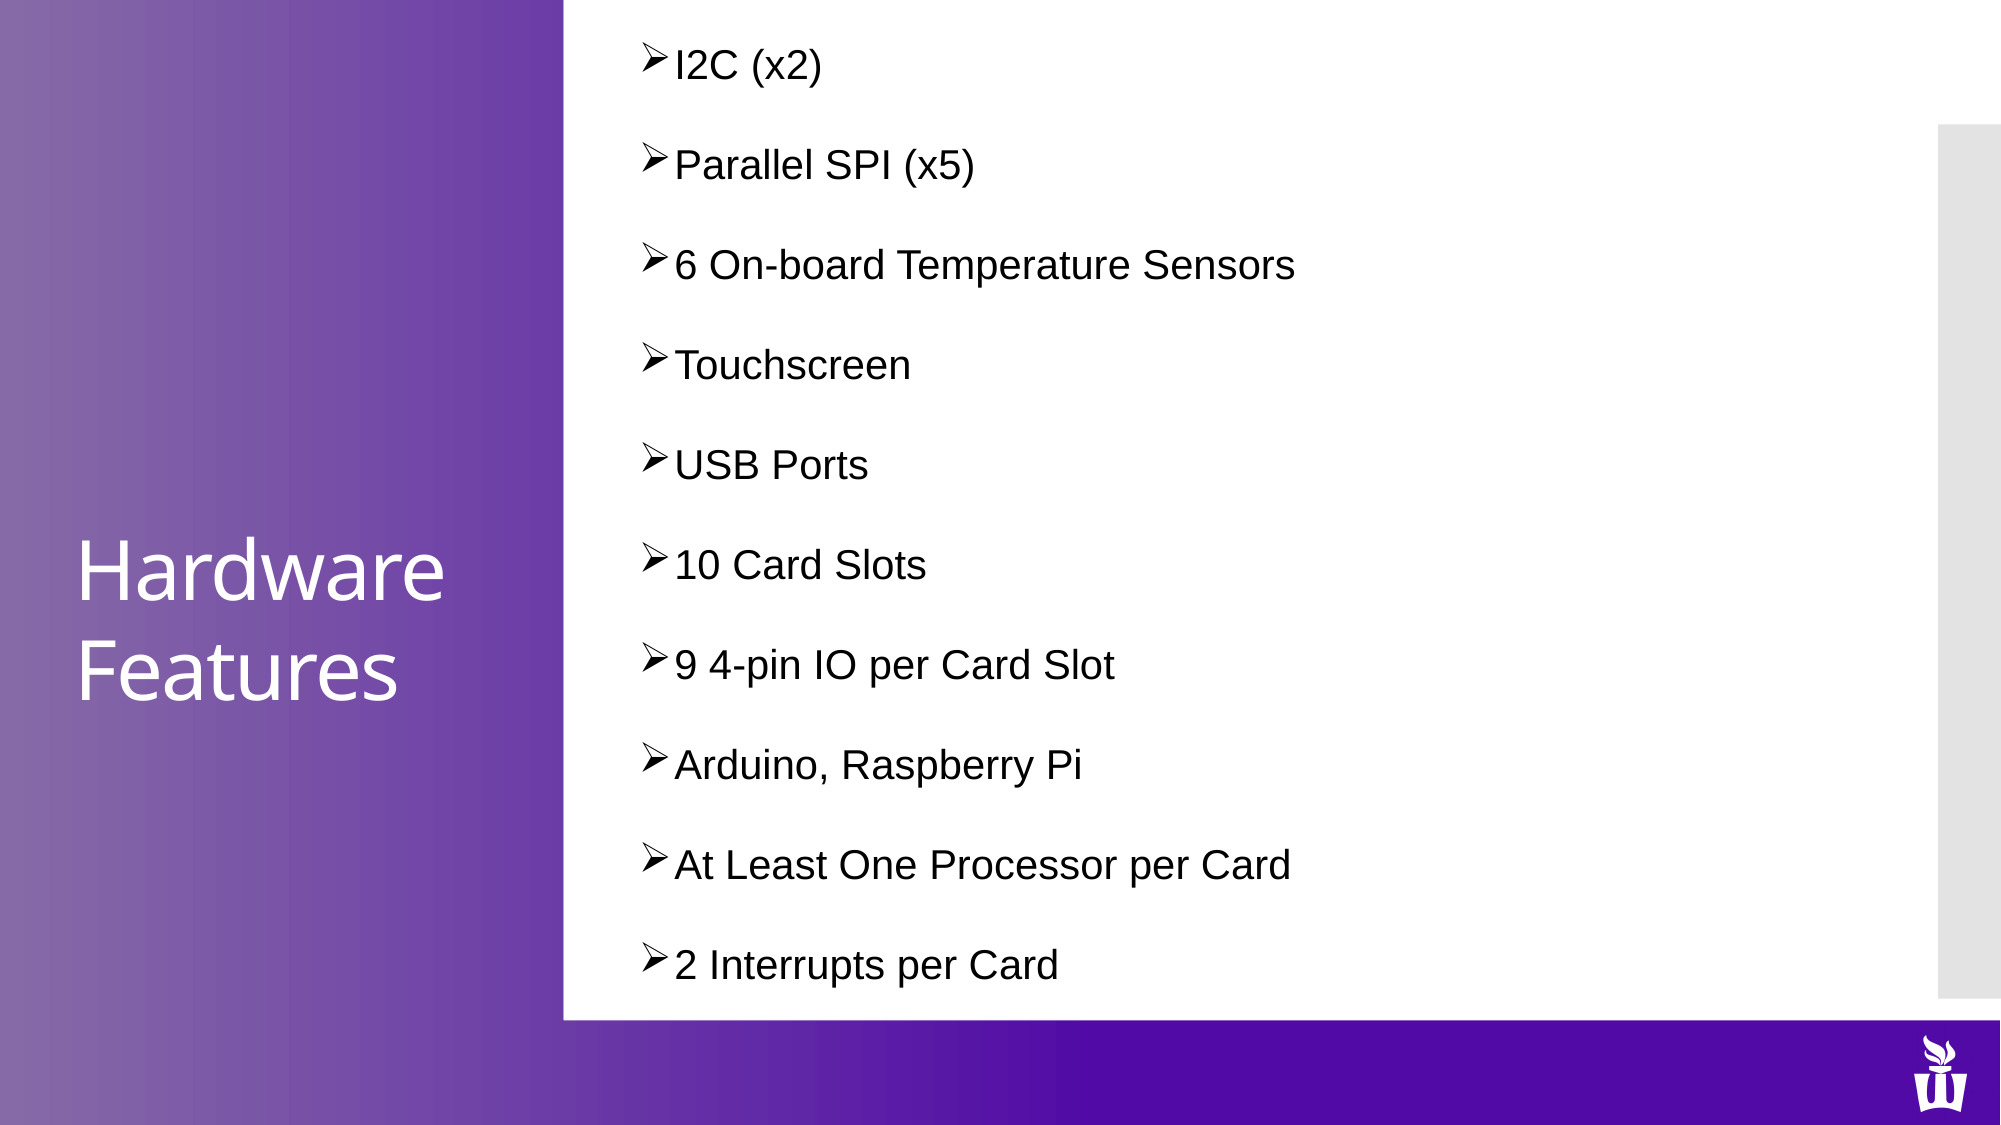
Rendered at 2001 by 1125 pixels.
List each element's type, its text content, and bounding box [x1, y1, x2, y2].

text_box I2C (x2) Parallel SPI (x5) 6 On-board Temperature Sensors Touchscreen USB Ports 10 Card Slots 9 4-pin IO per Card Slot Arduino, Raspberry Pi At Least One Processor per Card 2 Interrupts per Card [624, 29, 1843, 991]
picture [0, 0, 2000, 1125]
text_box Hardware Features [60, 510, 624, 638]
